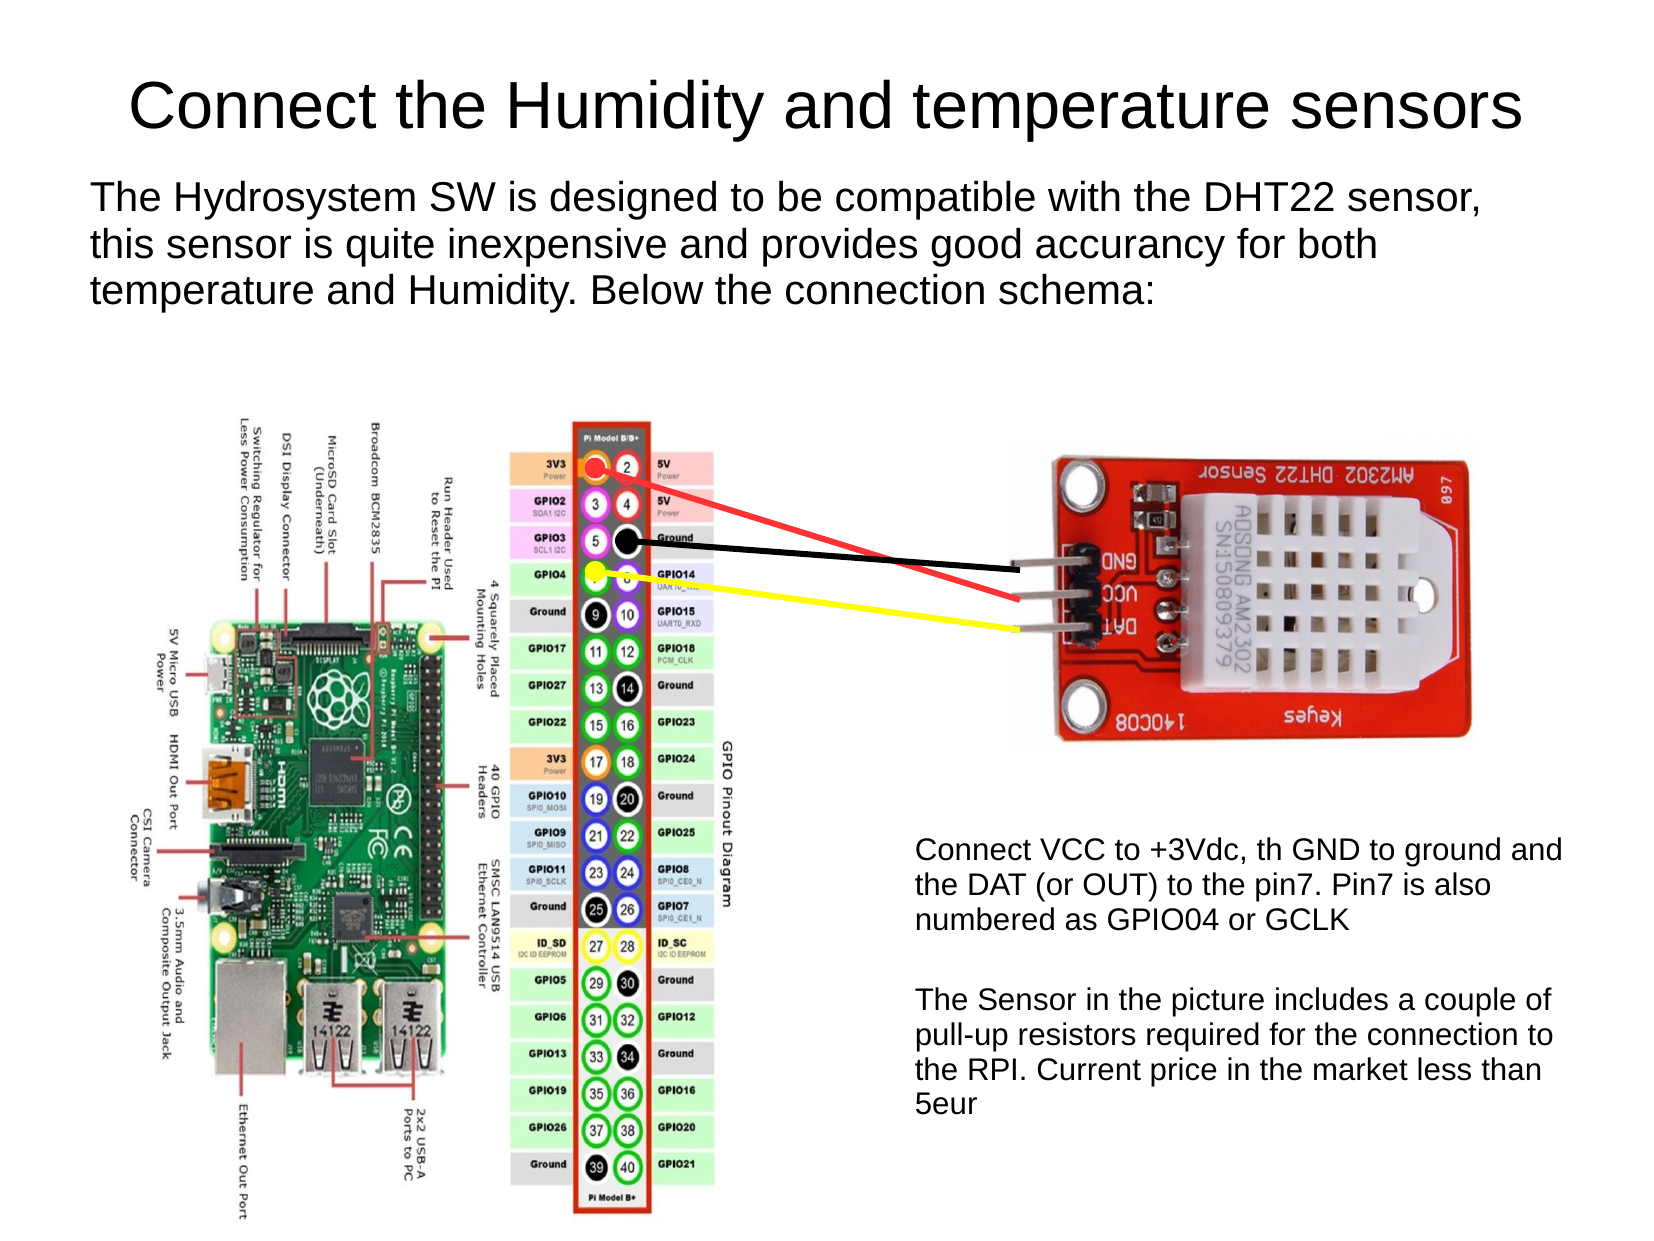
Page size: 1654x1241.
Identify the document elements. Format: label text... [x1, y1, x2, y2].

text_box Connect VCC to +3Vdc, th GND to ground and the DAT (or OUT) to the pin7. Pin7 is also numbered as GPIO04 or GCLK [900, 825, 1591, 946]
text_box The Hydrosystem SW is designed to be compatible with the DHT22 sensor, this sensor is quite inexpensive and provides good accurancy for both temperature and Humidity. Below the connection schema: [75, 166, 1553, 323]
picture [125, 406, 736, 1226]
text_box The Sensor in the picture includes a couple of pull-up resistors required for the connection to the RPI. Current price in the market less than 5eur [900, 975, 1591, 1131]
picture [1005, 435, 1478, 751]
title Connect the Humidity and temperature sensors [82, 45, 1571, 167]
